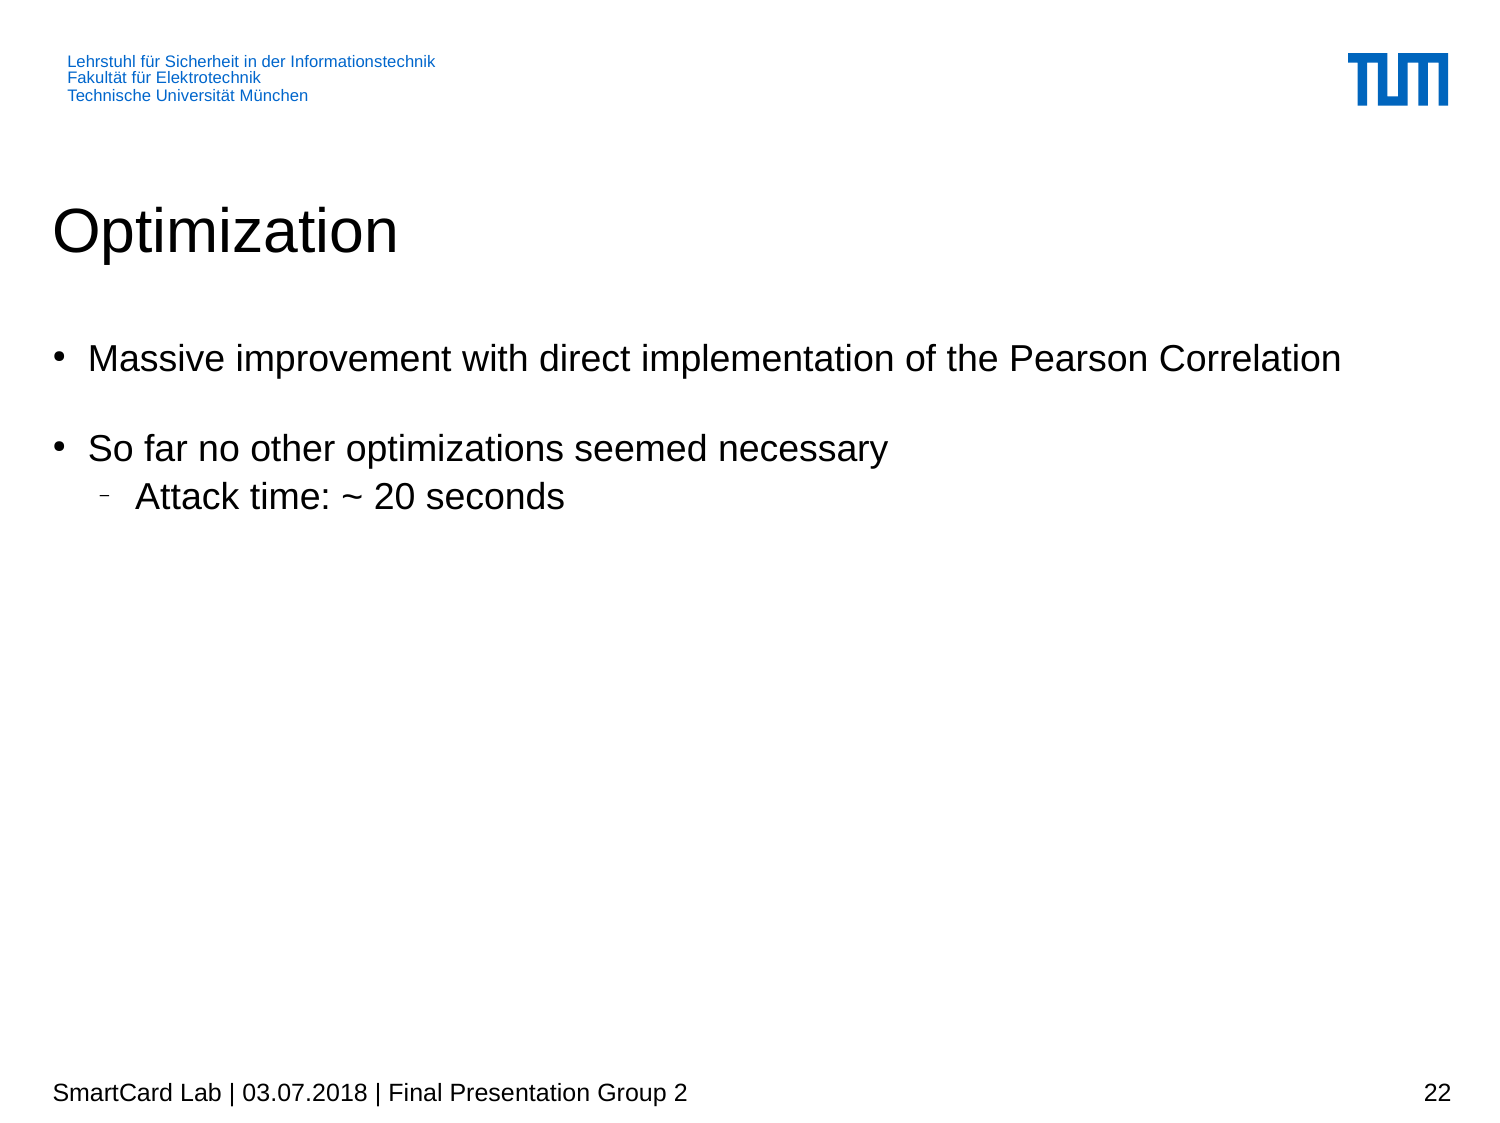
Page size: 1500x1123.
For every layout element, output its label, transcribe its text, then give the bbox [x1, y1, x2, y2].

title Optimization [52, 195, 1453, 266]
list Massive improvement with direct implementation of the Pearson Correlation So far no other optimizations seemed necessary Attack time: ~ 20 seconds [52, 330, 1453, 512]
